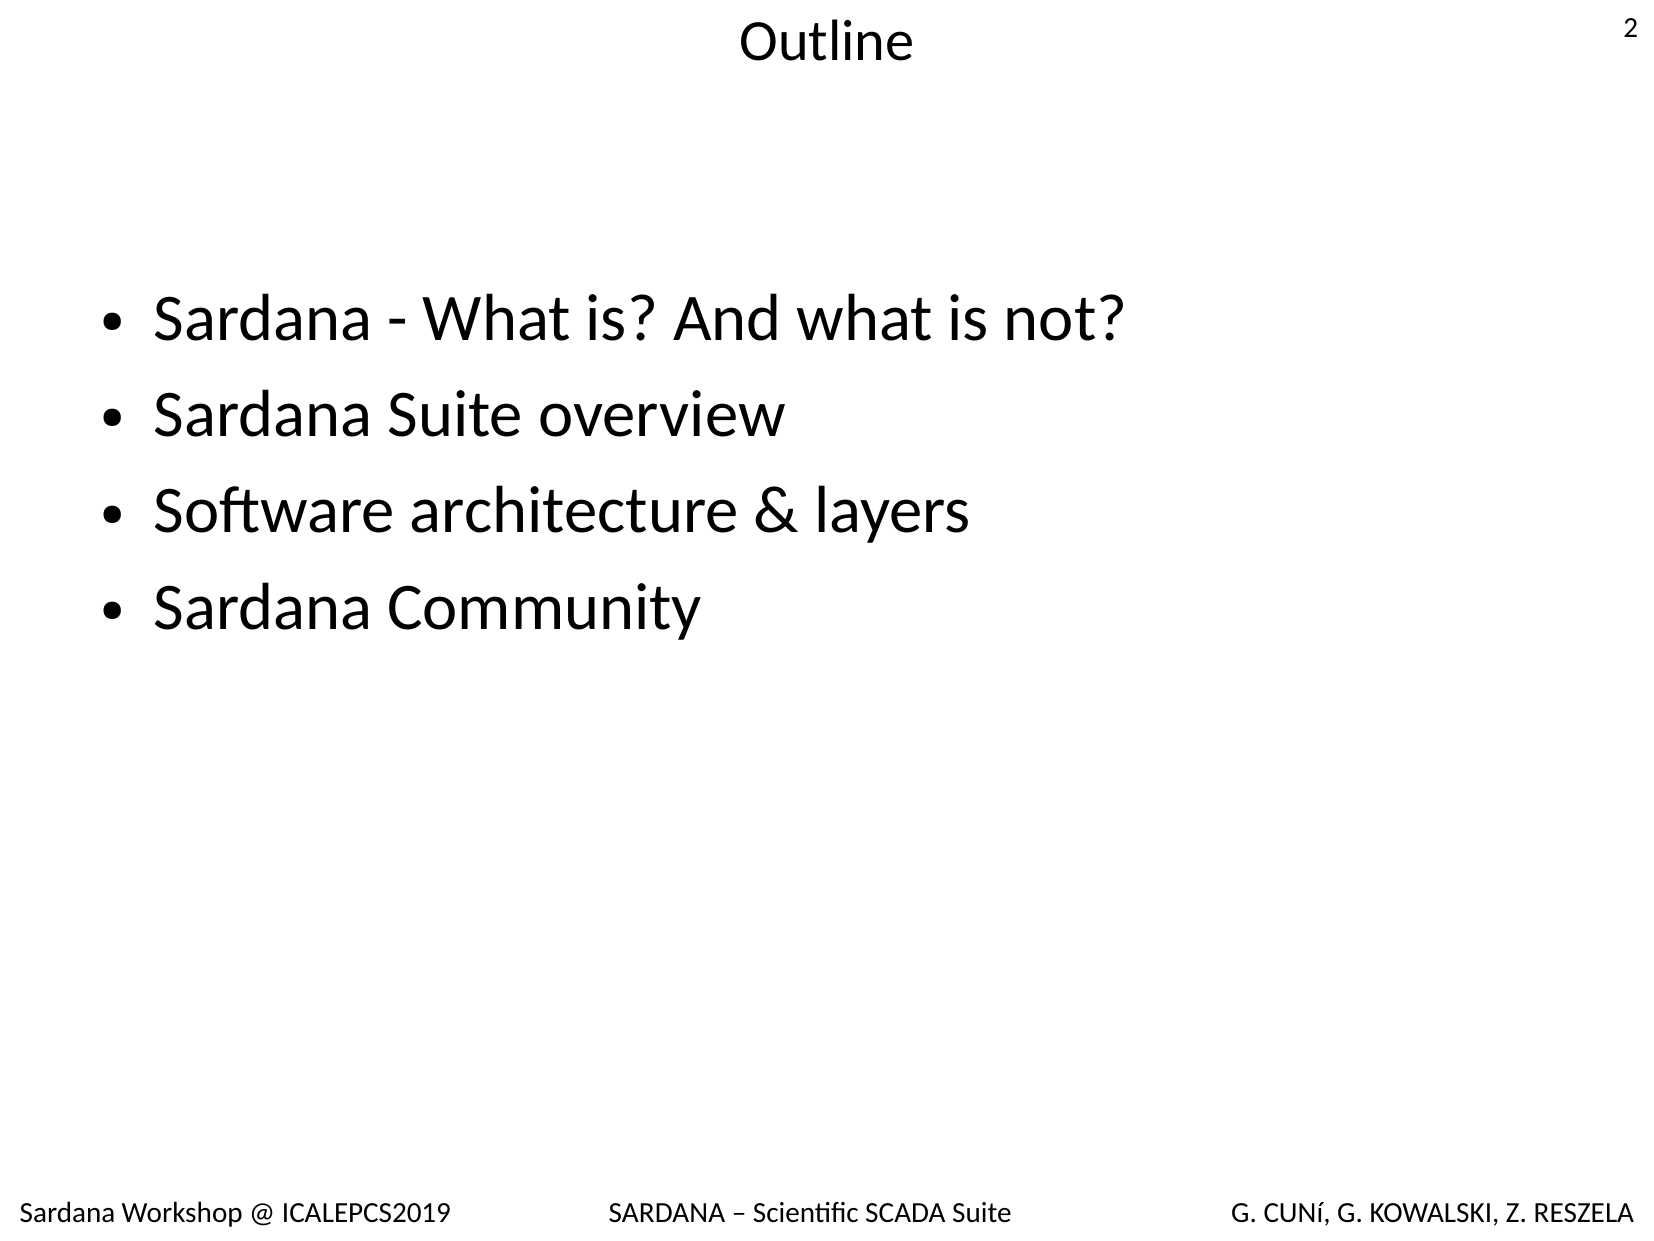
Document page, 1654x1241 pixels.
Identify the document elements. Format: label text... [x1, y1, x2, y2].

title Outline [82, 2, 1571, 91]
list Sardana - What is? And what is not? Sardana Suite overview Software architecture & layers Sardana Community [82, 290, 1571, 1010]
